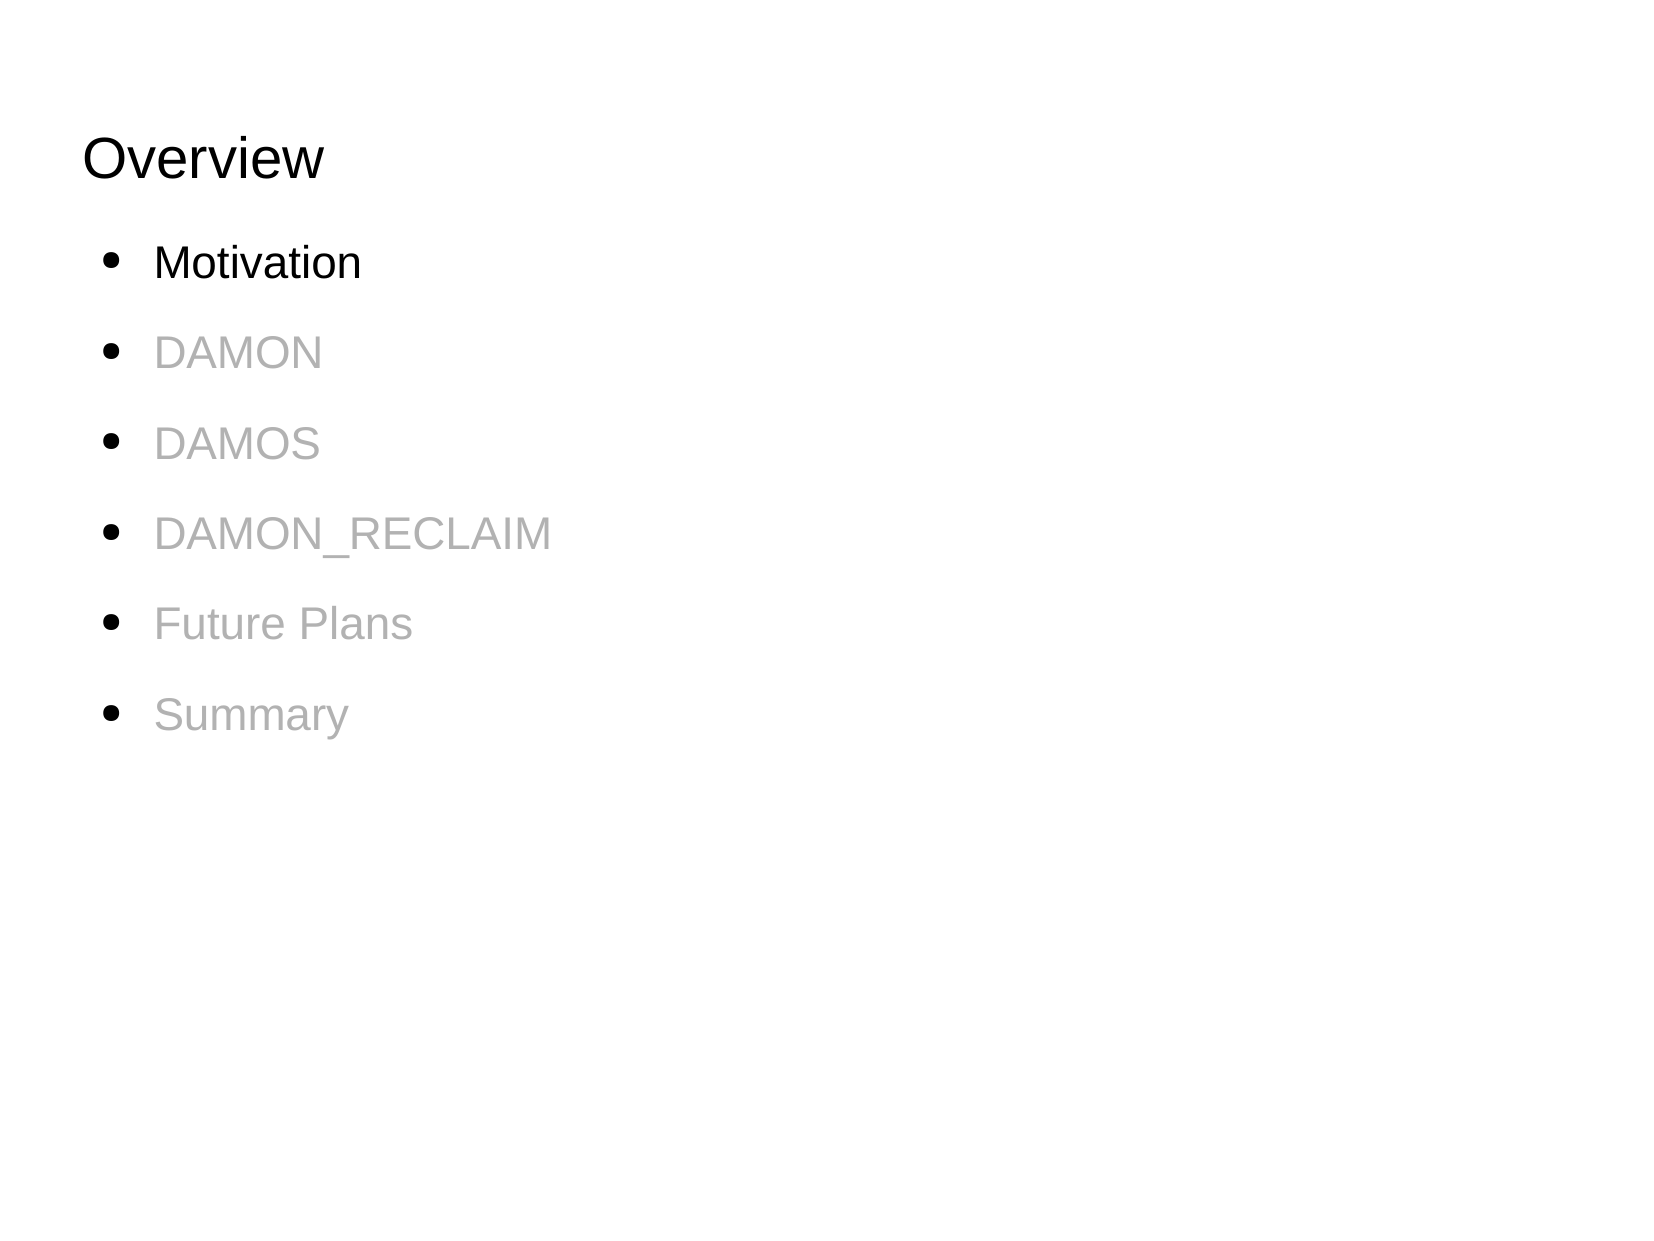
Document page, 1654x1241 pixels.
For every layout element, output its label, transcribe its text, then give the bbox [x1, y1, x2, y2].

list Motivation DAMON DAMOS DAMON_RECLAIM Future Plans Summary [82, 236, 1571, 1111]
title Overview [82, 108, 1571, 210]
